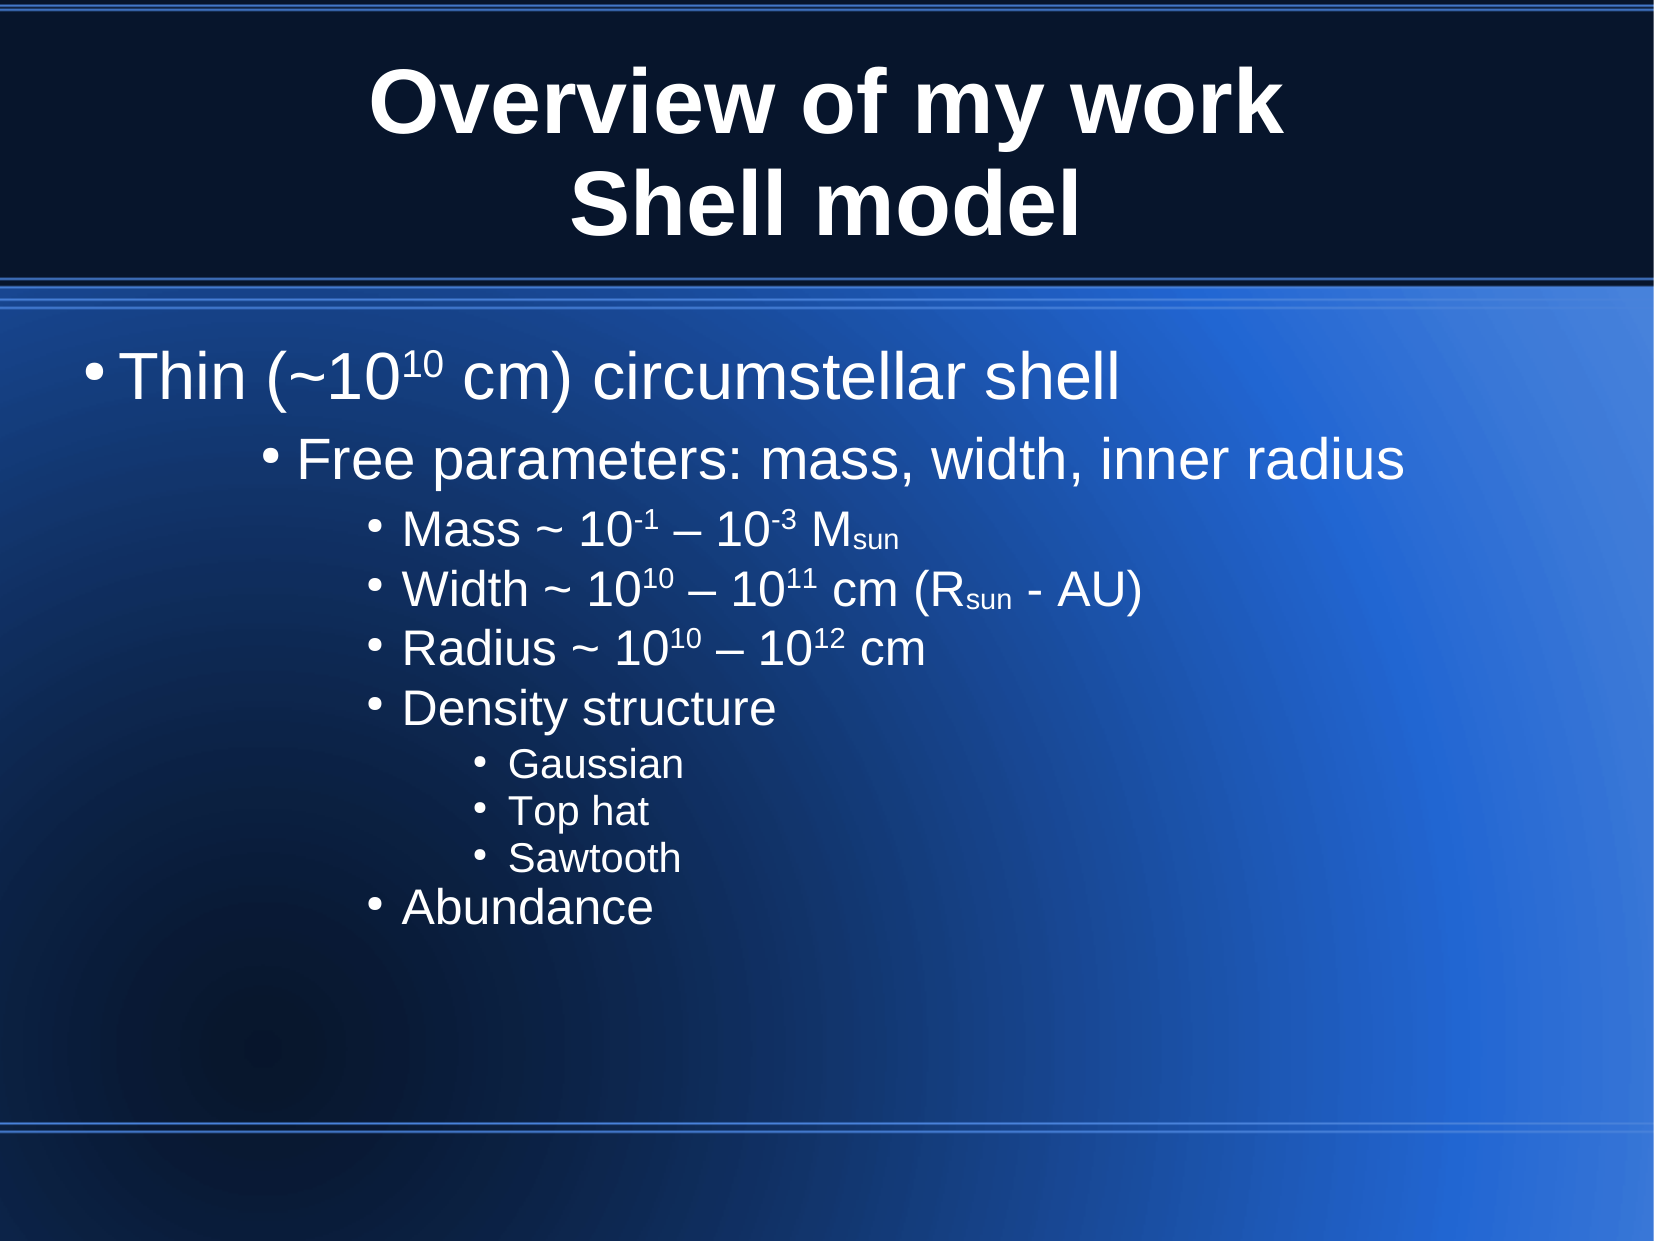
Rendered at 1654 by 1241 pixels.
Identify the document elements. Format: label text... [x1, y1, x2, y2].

picture [0, 0, 1654, 1241]
title Overview of my work Shell model [82, 49, 1571, 257]
list Thin (~1010 cm) circumstellar shell Free parameters: mass, width, inner radius Mass ~ 10-1 – 10-3 Msun Width ~ 1010 – 1011 cm (Rsun - AU) Radius ~ 1010 – 1012 cm Density structure Gaussian Top hat Sawtooth Abundance [82, 355, 1571, 1174]
